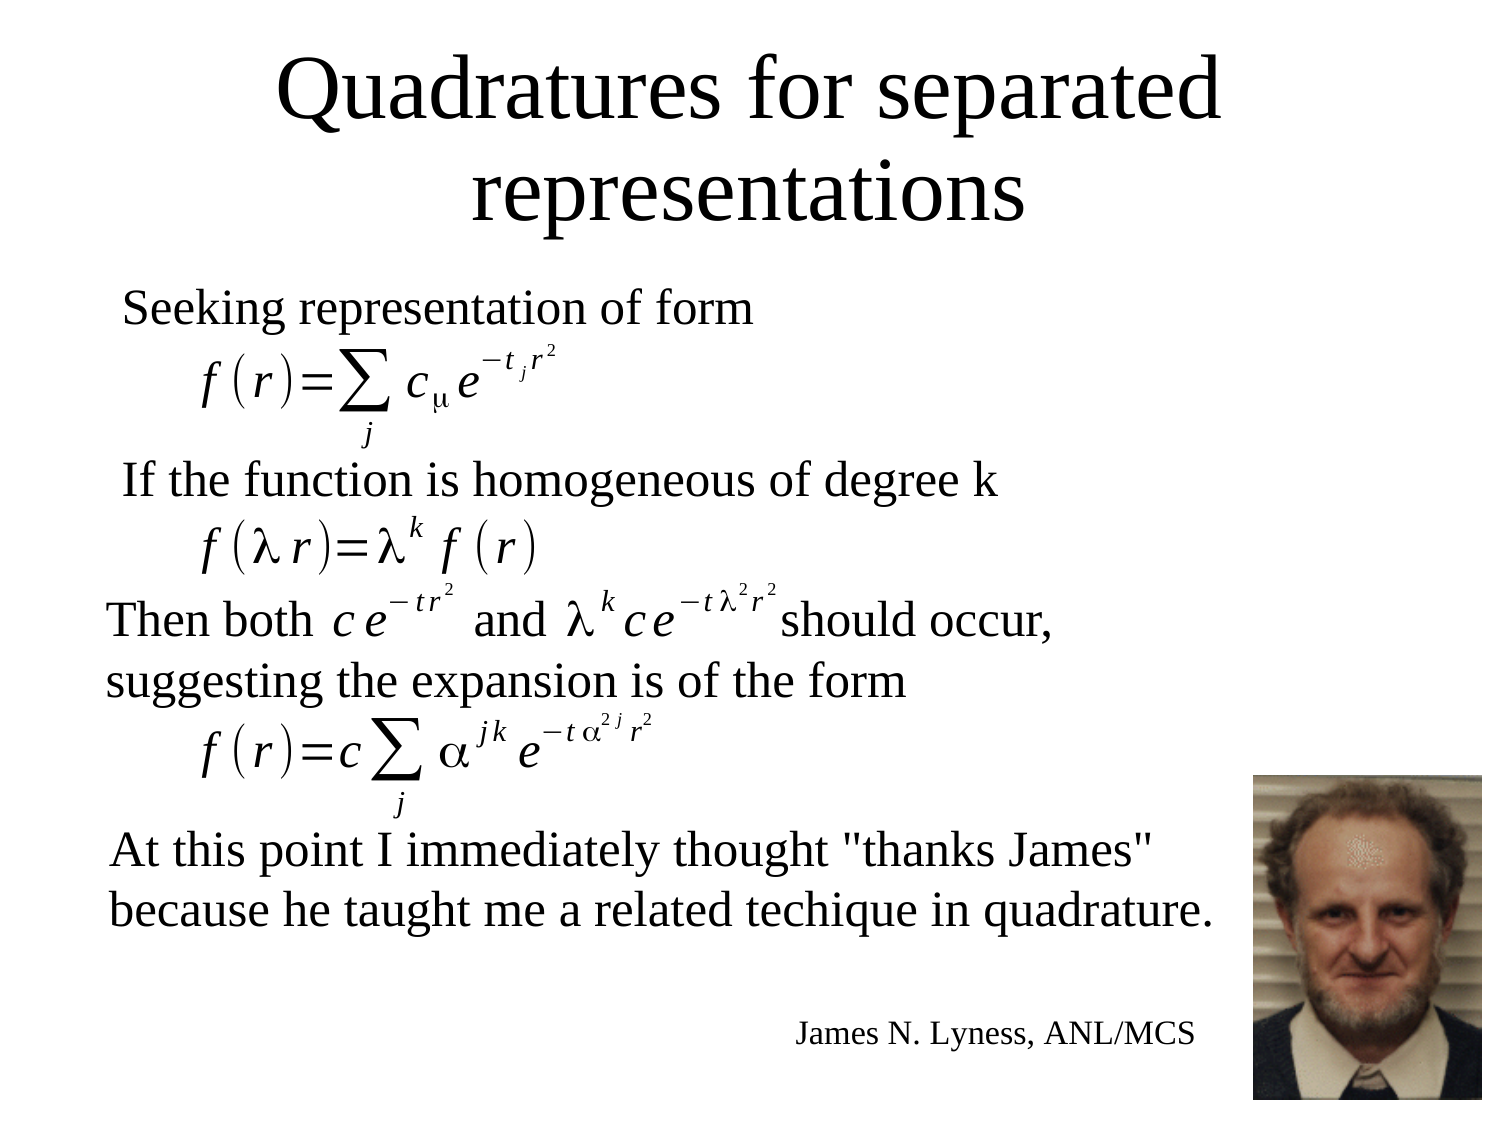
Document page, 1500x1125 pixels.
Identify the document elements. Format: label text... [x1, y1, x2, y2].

picture [1253, 775, 1482, 1100]
chart [92, 279, 1227, 937]
title Quadratures for separated representations [75, 36, 1425, 241]
text_box James N. Lyness, ANL/MCS [780, 1006, 1236, 1060]
